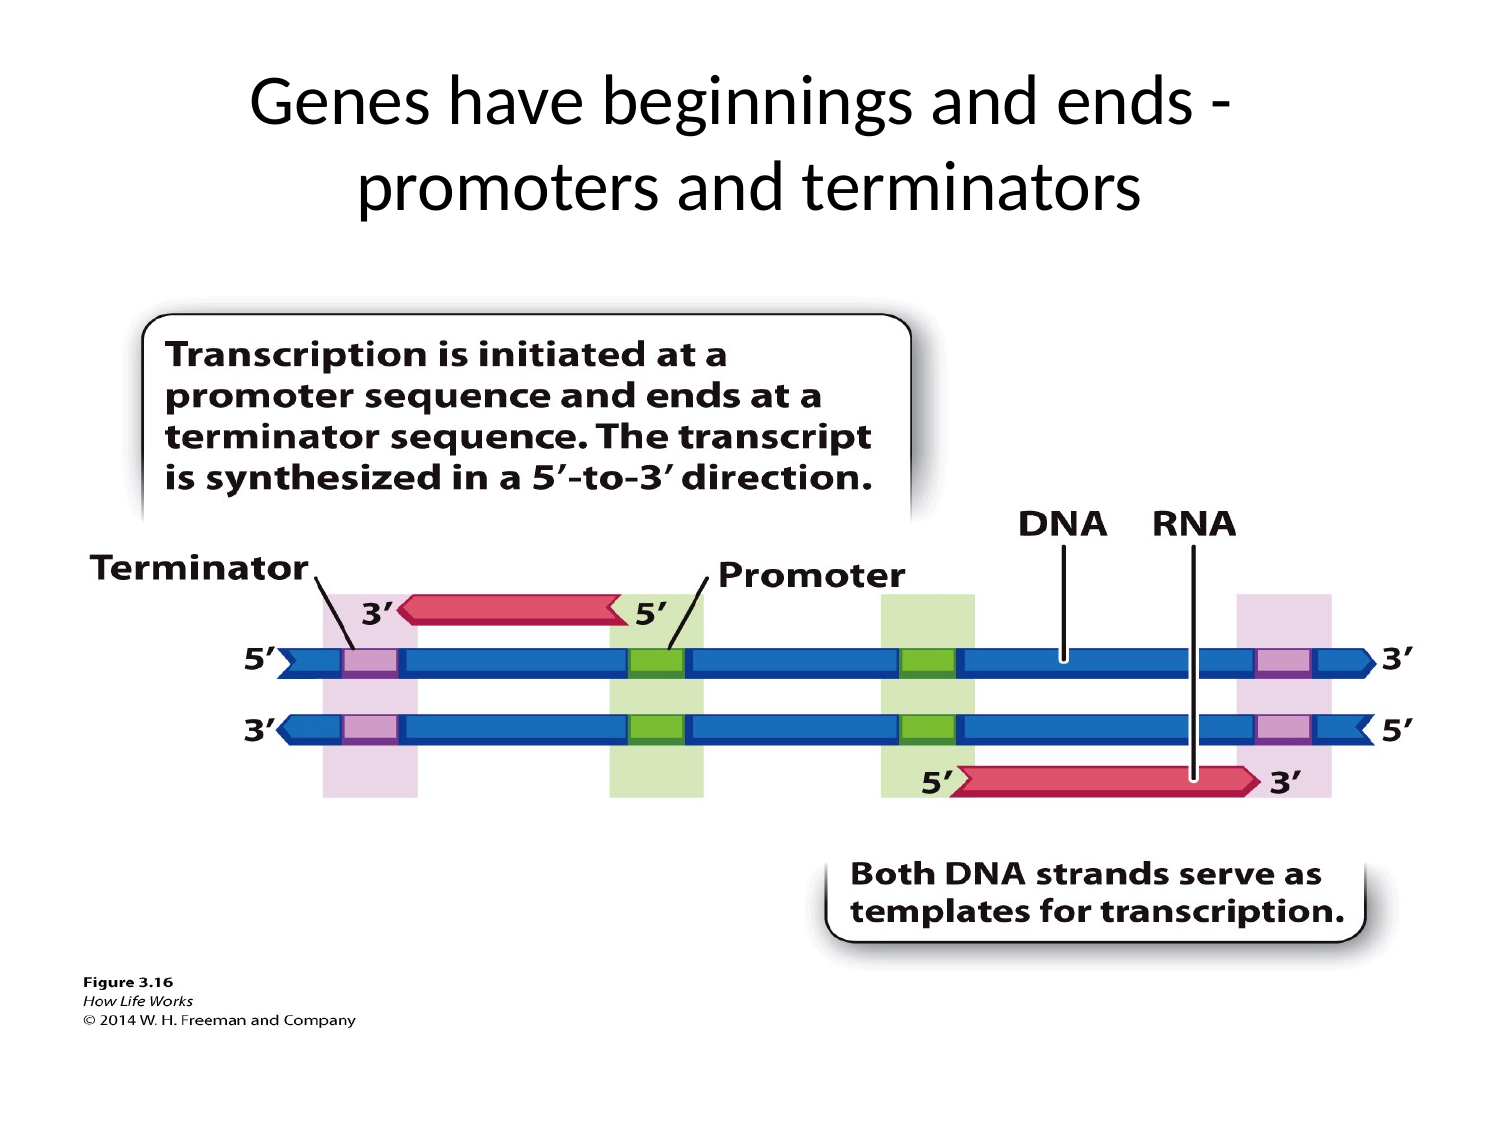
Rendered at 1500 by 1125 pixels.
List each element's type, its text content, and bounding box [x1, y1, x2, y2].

title Genes have beginnings and ends - promoters and terminators [75, 45, 1425, 233]
picture [75, 288, 1425, 1031]
